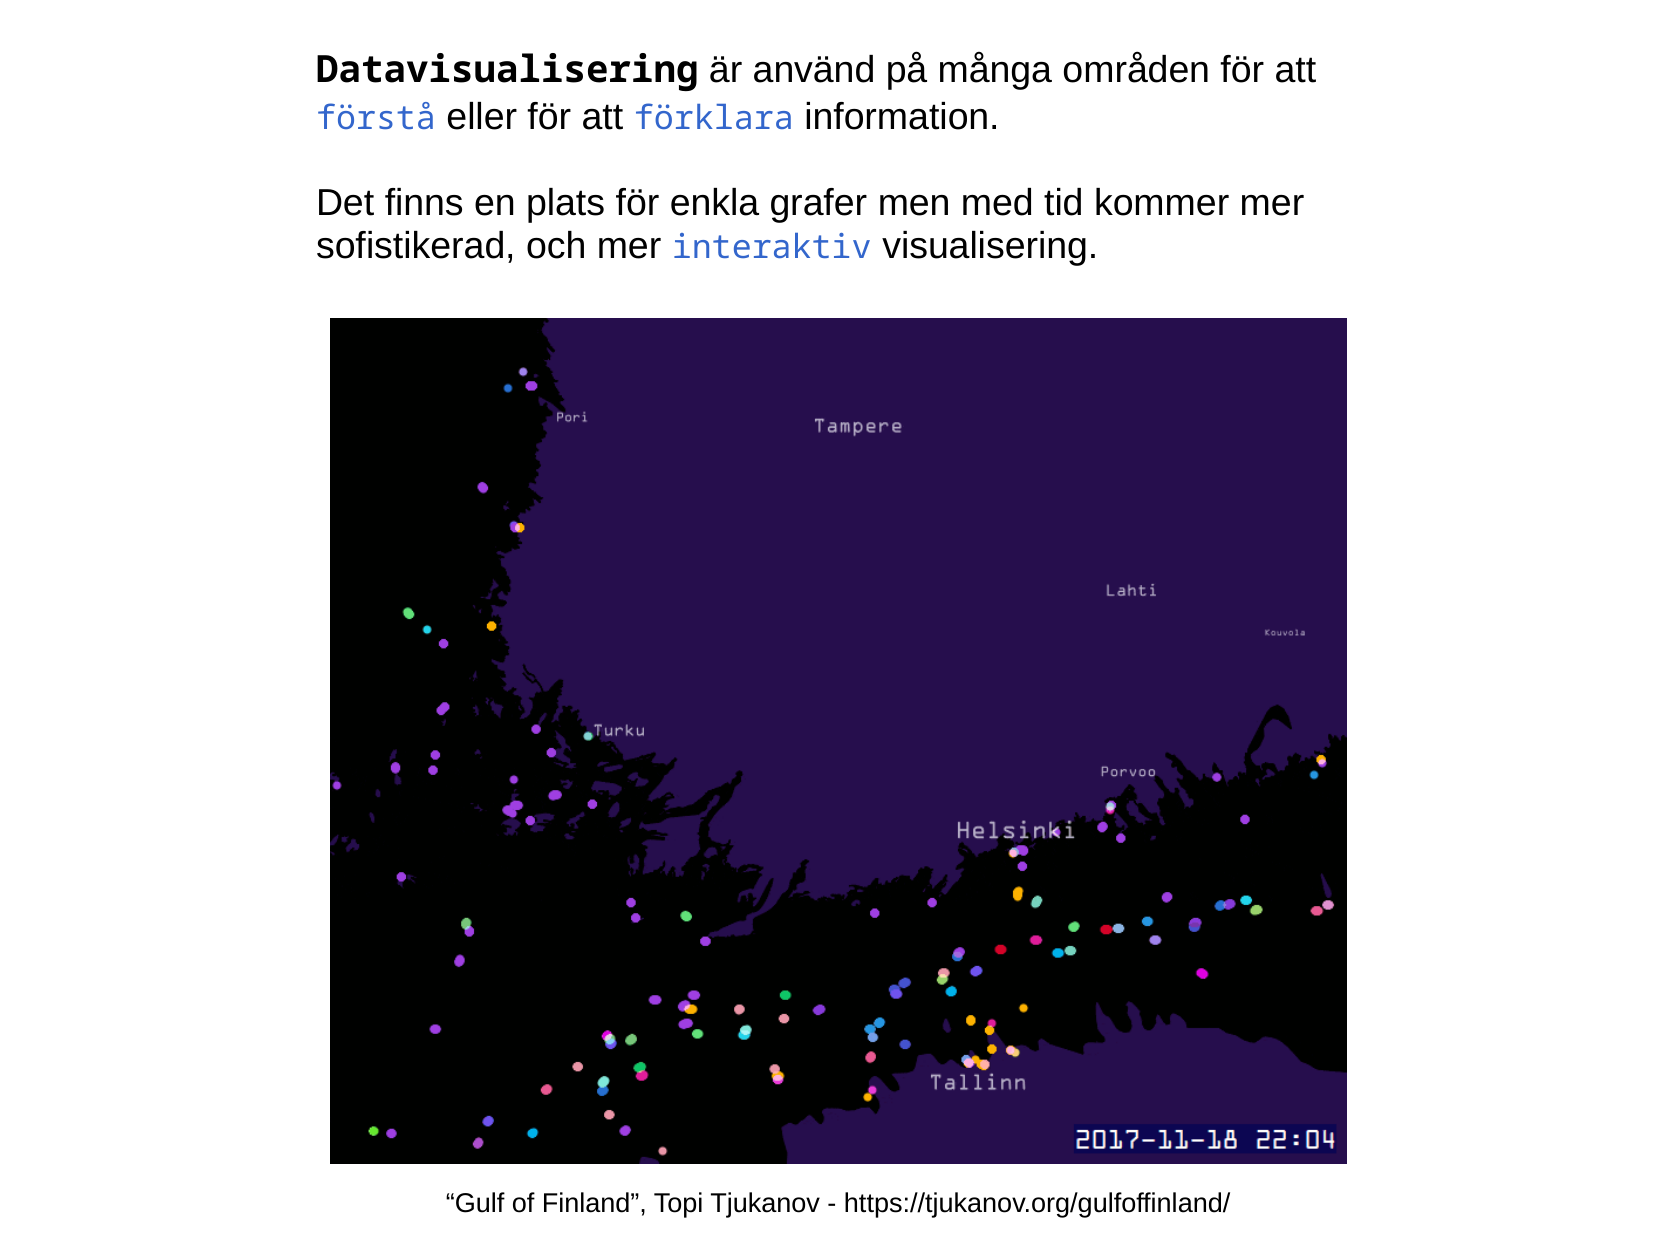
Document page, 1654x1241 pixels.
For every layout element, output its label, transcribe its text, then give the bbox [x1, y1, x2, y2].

text_box Datavisualisering är använd på många områden för att förstå eller för att förklara information. Det finns en plats för enkla grafer men med tid kommer mer sofistikerad, och mer interaktiv visualisering. [301, 35, 1418, 260]
picture [330, 318, 1347, 1164]
text_box “Gulf of Finland”, Topi Tjukanov - https://tjukanov.org/gulfoffinland/ [431, 1181, 1270, 1229]
